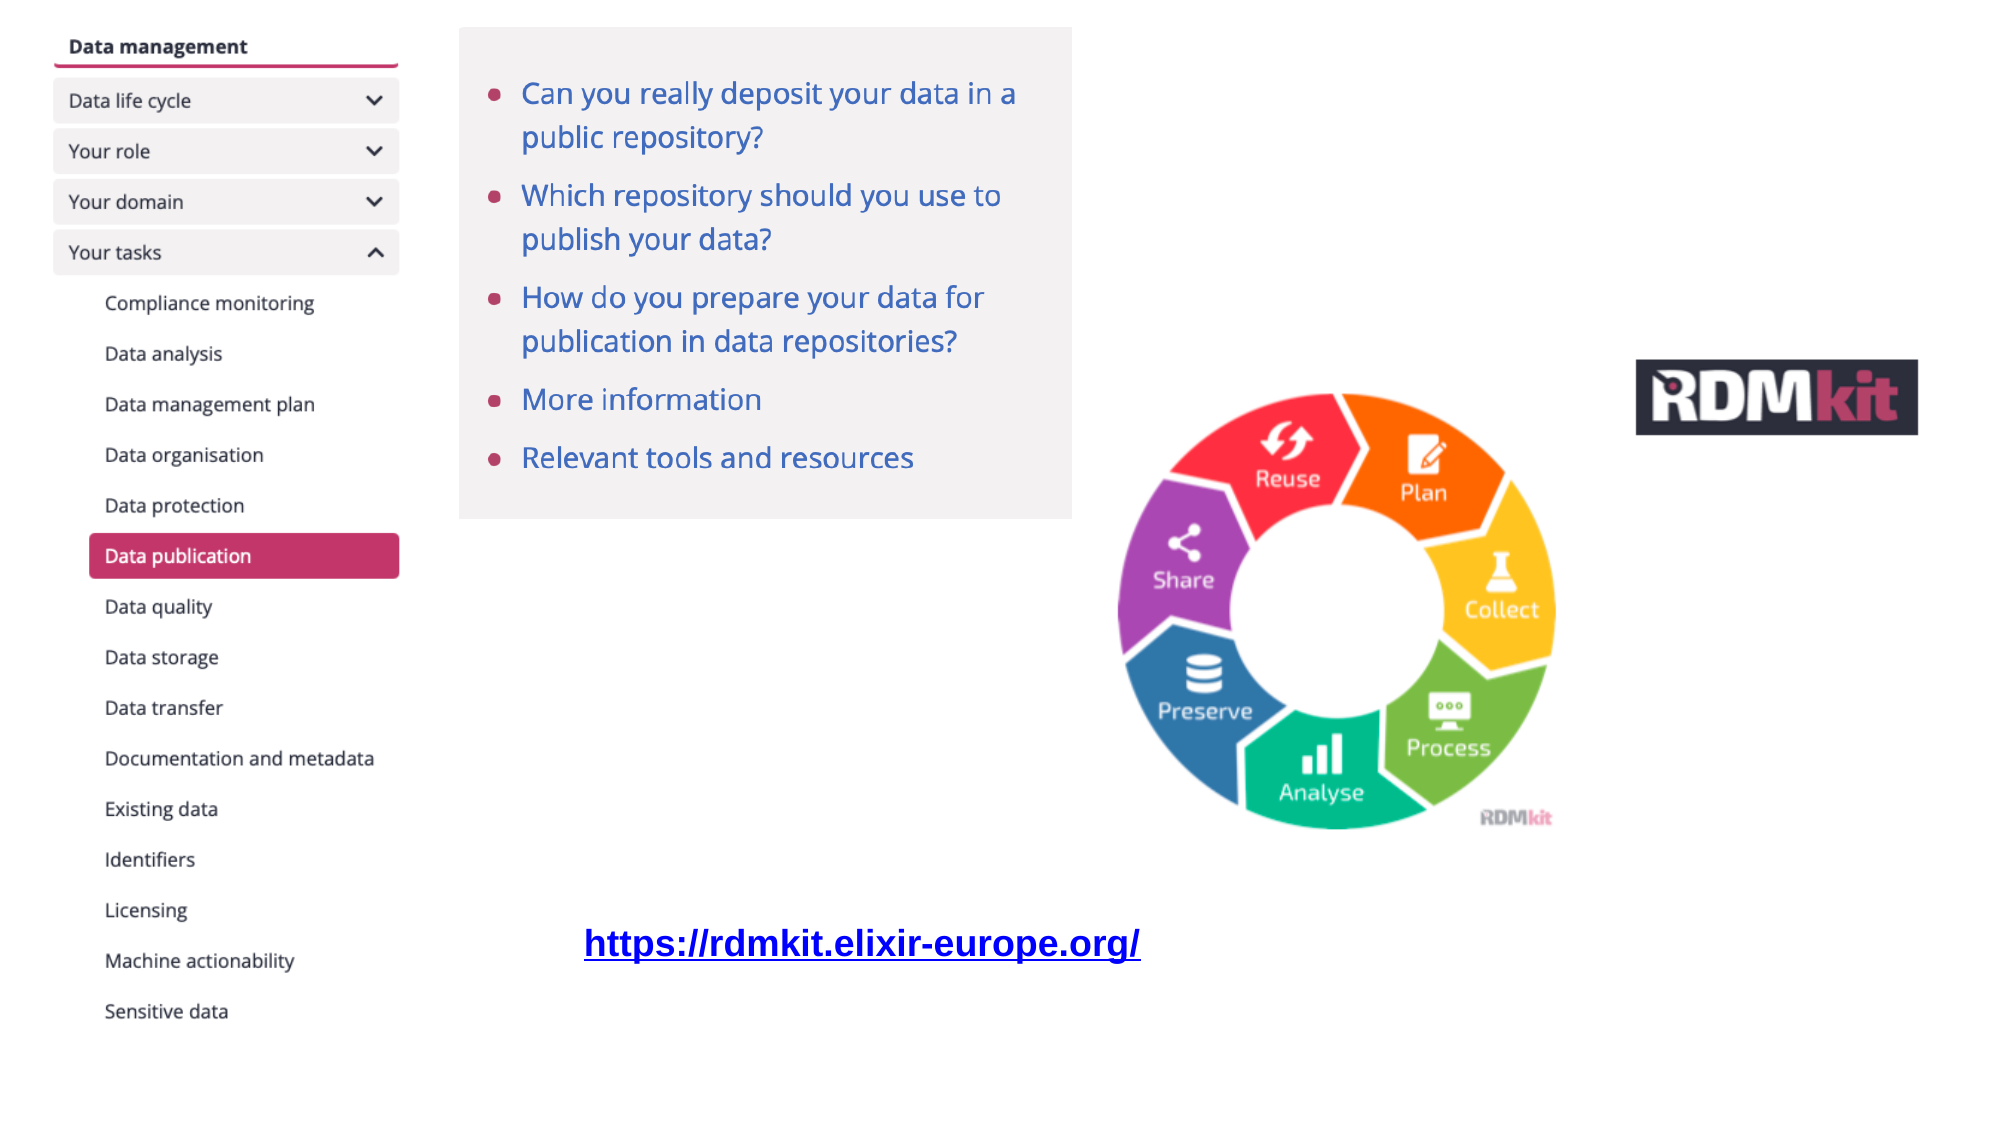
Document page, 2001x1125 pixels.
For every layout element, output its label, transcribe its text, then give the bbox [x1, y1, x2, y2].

text_box https://rdmkit.elixir-europe.org/ [568, 911, 1515, 1017]
picture [46, 32, 415, 1034]
picture [459, 27, 1072, 519]
picture [1090, 342, 1945, 871]
